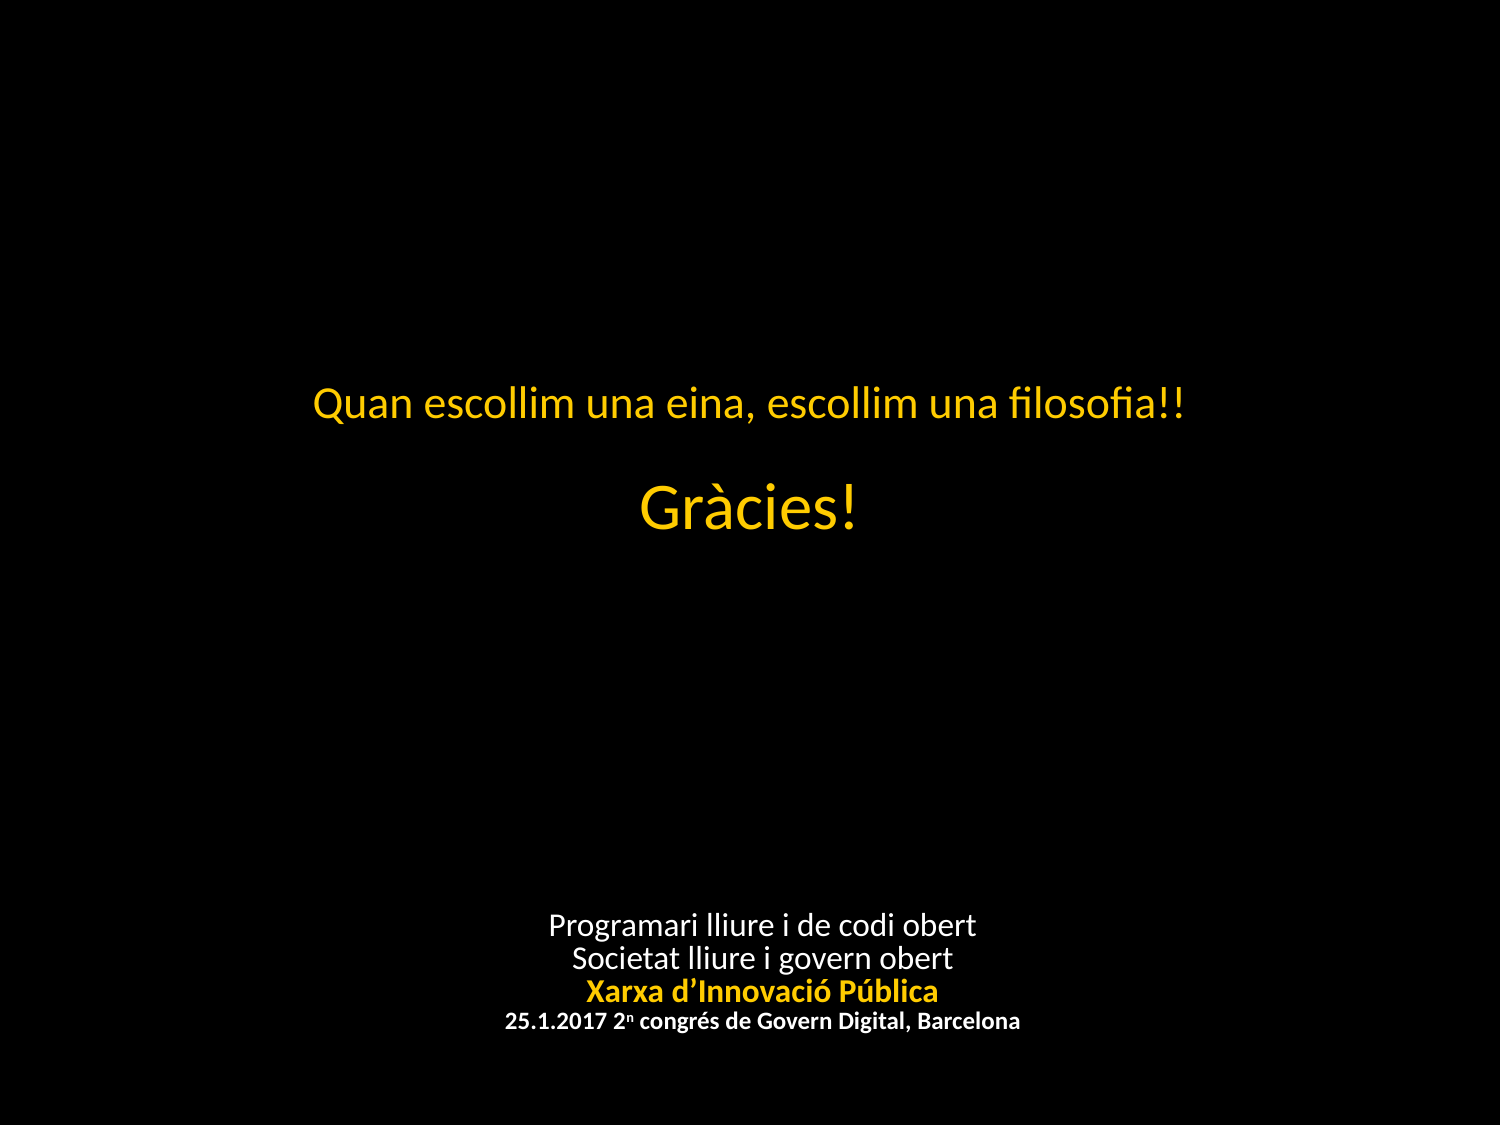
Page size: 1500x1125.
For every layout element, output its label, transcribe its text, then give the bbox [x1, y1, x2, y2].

text_box Quan escollim una eina, escollim una filosofia!! [0, 376, 1500, 472]
text_box Programari lliure i de codi obert Societat lliure i govern obert Xarxa d’Innovació Pública 25.1.2017 2n congrés de Govern Digital, Barcelona [389, 903, 1137, 1072]
text_box Gràcies! [0, 472, 1500, 579]
